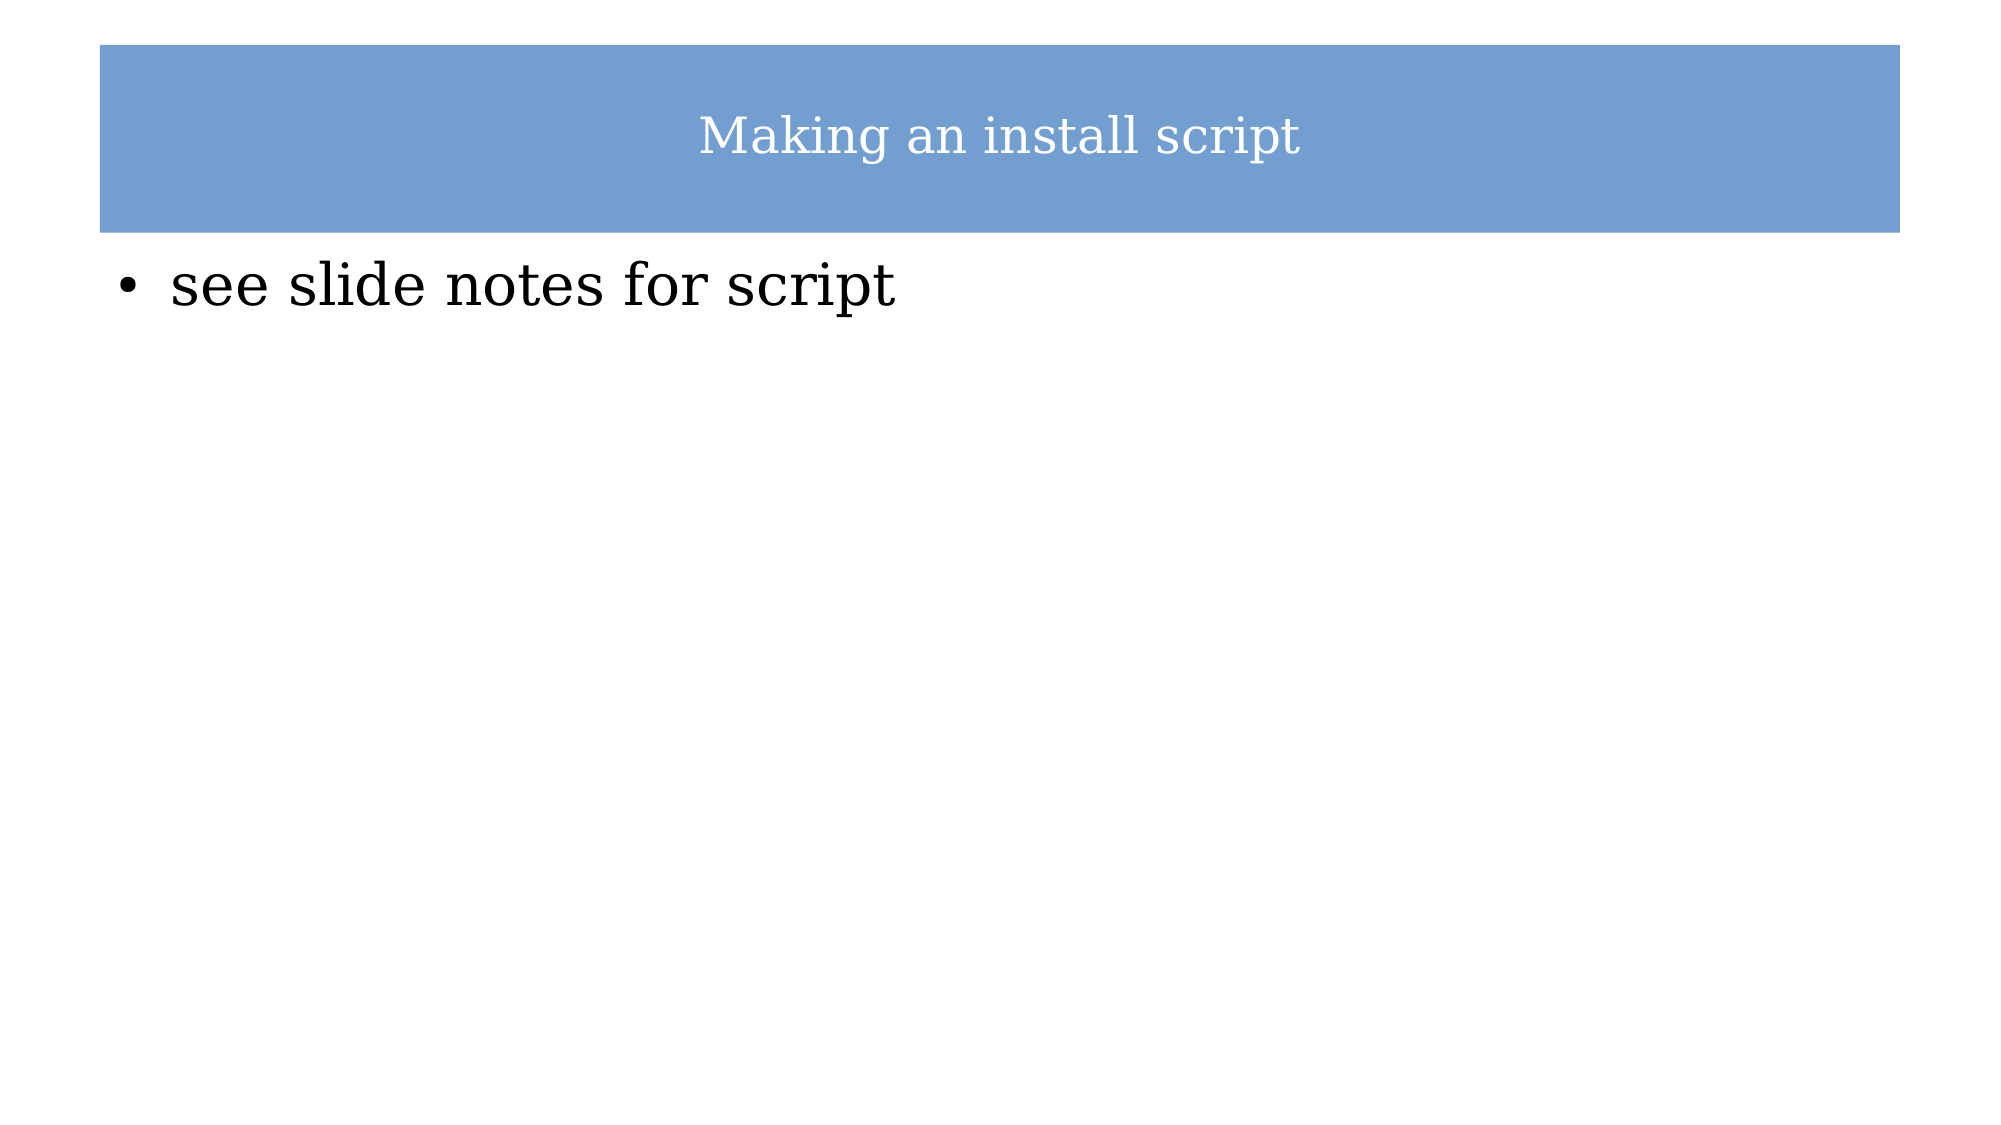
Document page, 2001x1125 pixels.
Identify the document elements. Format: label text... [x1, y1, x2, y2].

list see slide notes for script [99, 263, 1388, 916]
title Making an install script [99, 44, 1900, 233]
